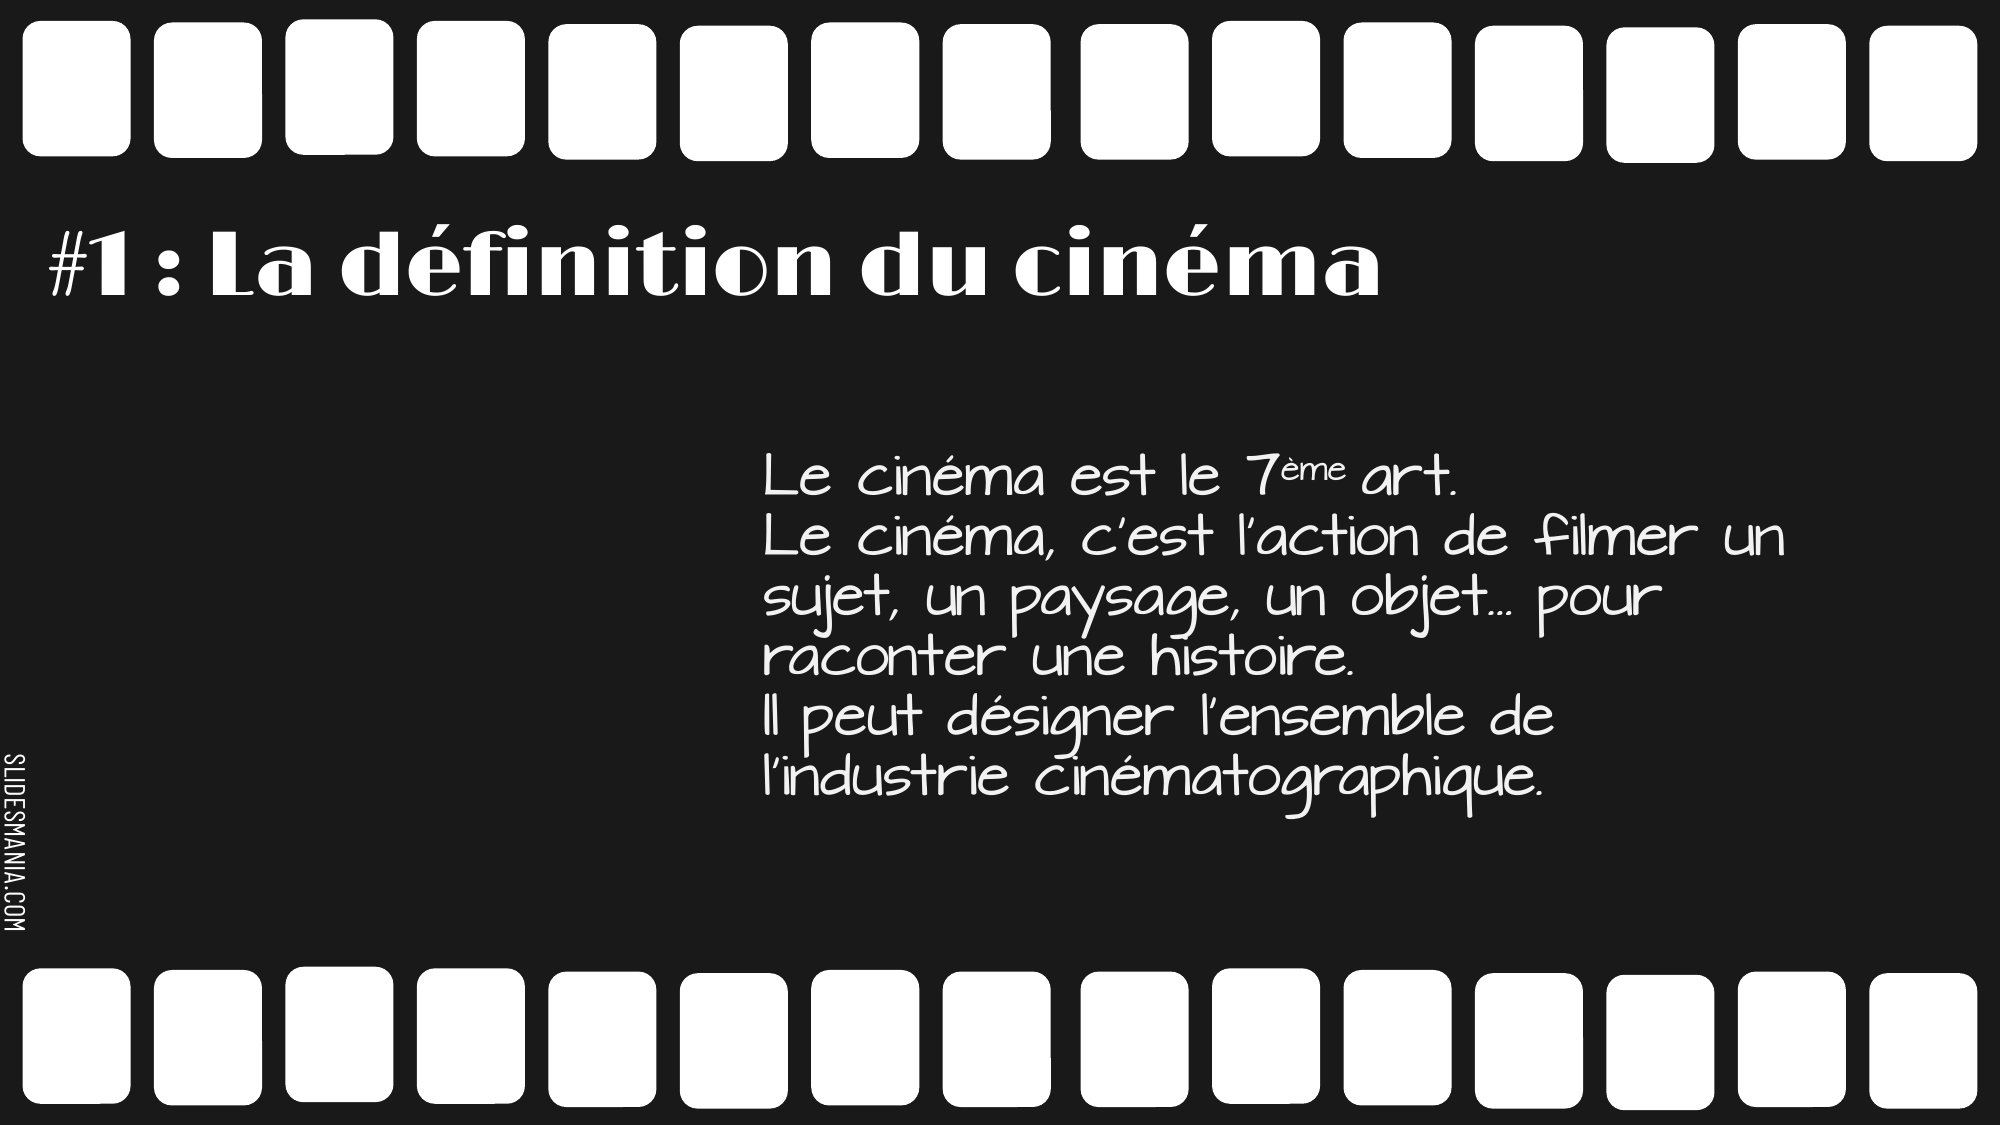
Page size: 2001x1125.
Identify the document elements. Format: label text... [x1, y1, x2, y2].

text_box Le cinéma est le 7ème art. Le cinéma, c’est l’action de filmer un sujet, un paysage, un objet… pour raconter une histoire. Il peut désigner l’ensemble de l’industrie cinématographique. [748, 438, 1821, 842]
text_box #1 : La définition du cinéma [32, 196, 1415, 323]
